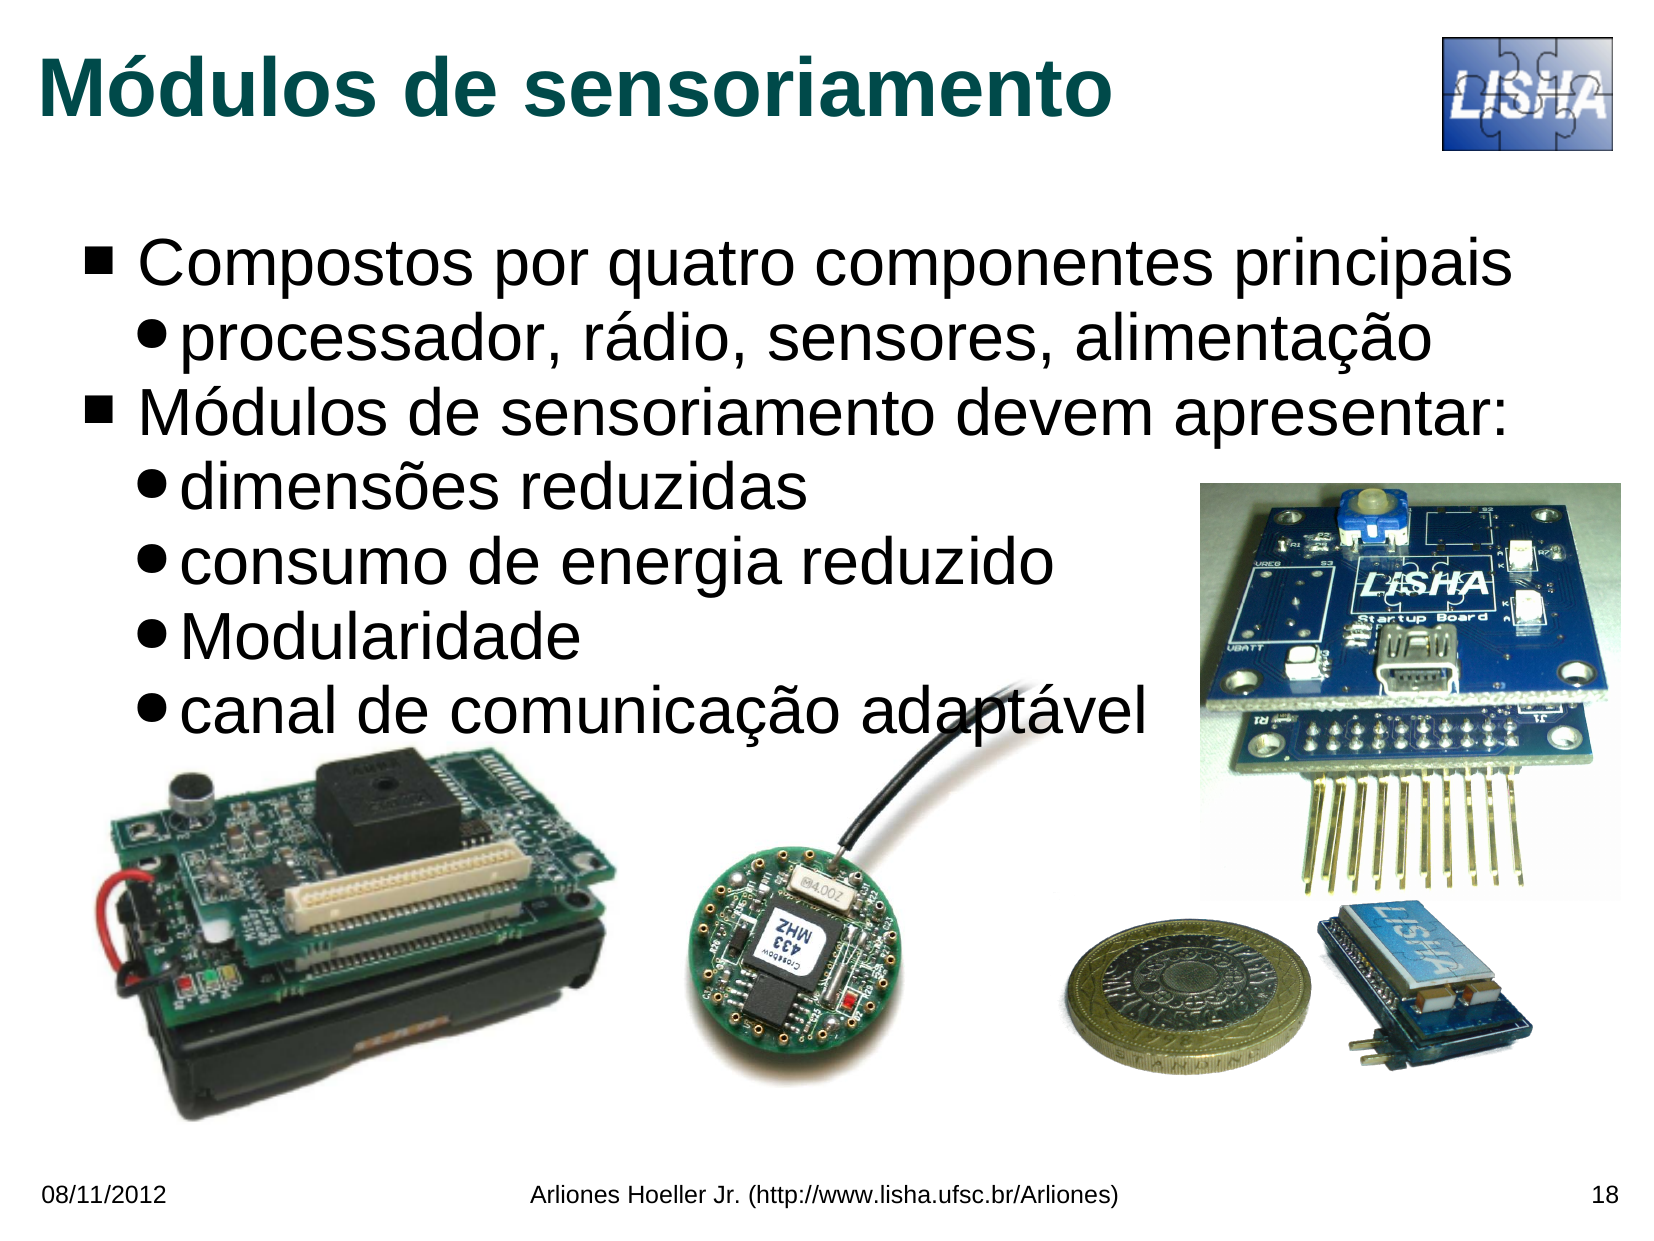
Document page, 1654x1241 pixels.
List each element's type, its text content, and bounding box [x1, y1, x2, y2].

picture [674, 483, 1621, 1088]
list Compostos por quatro componentes principais processador, rádio, sensores, alimentação Módulos de sensoriamento devem apresentar: dimensões reduzidas consumo de energia reduzido Modularidade canal de comunicação adaptável [37, 225, 1613, 926]
title Módulos de sensoriamento [37, 37, 1426, 151]
picture [47, 926, 638, 1149]
picture [1442, 37, 1613, 151]
